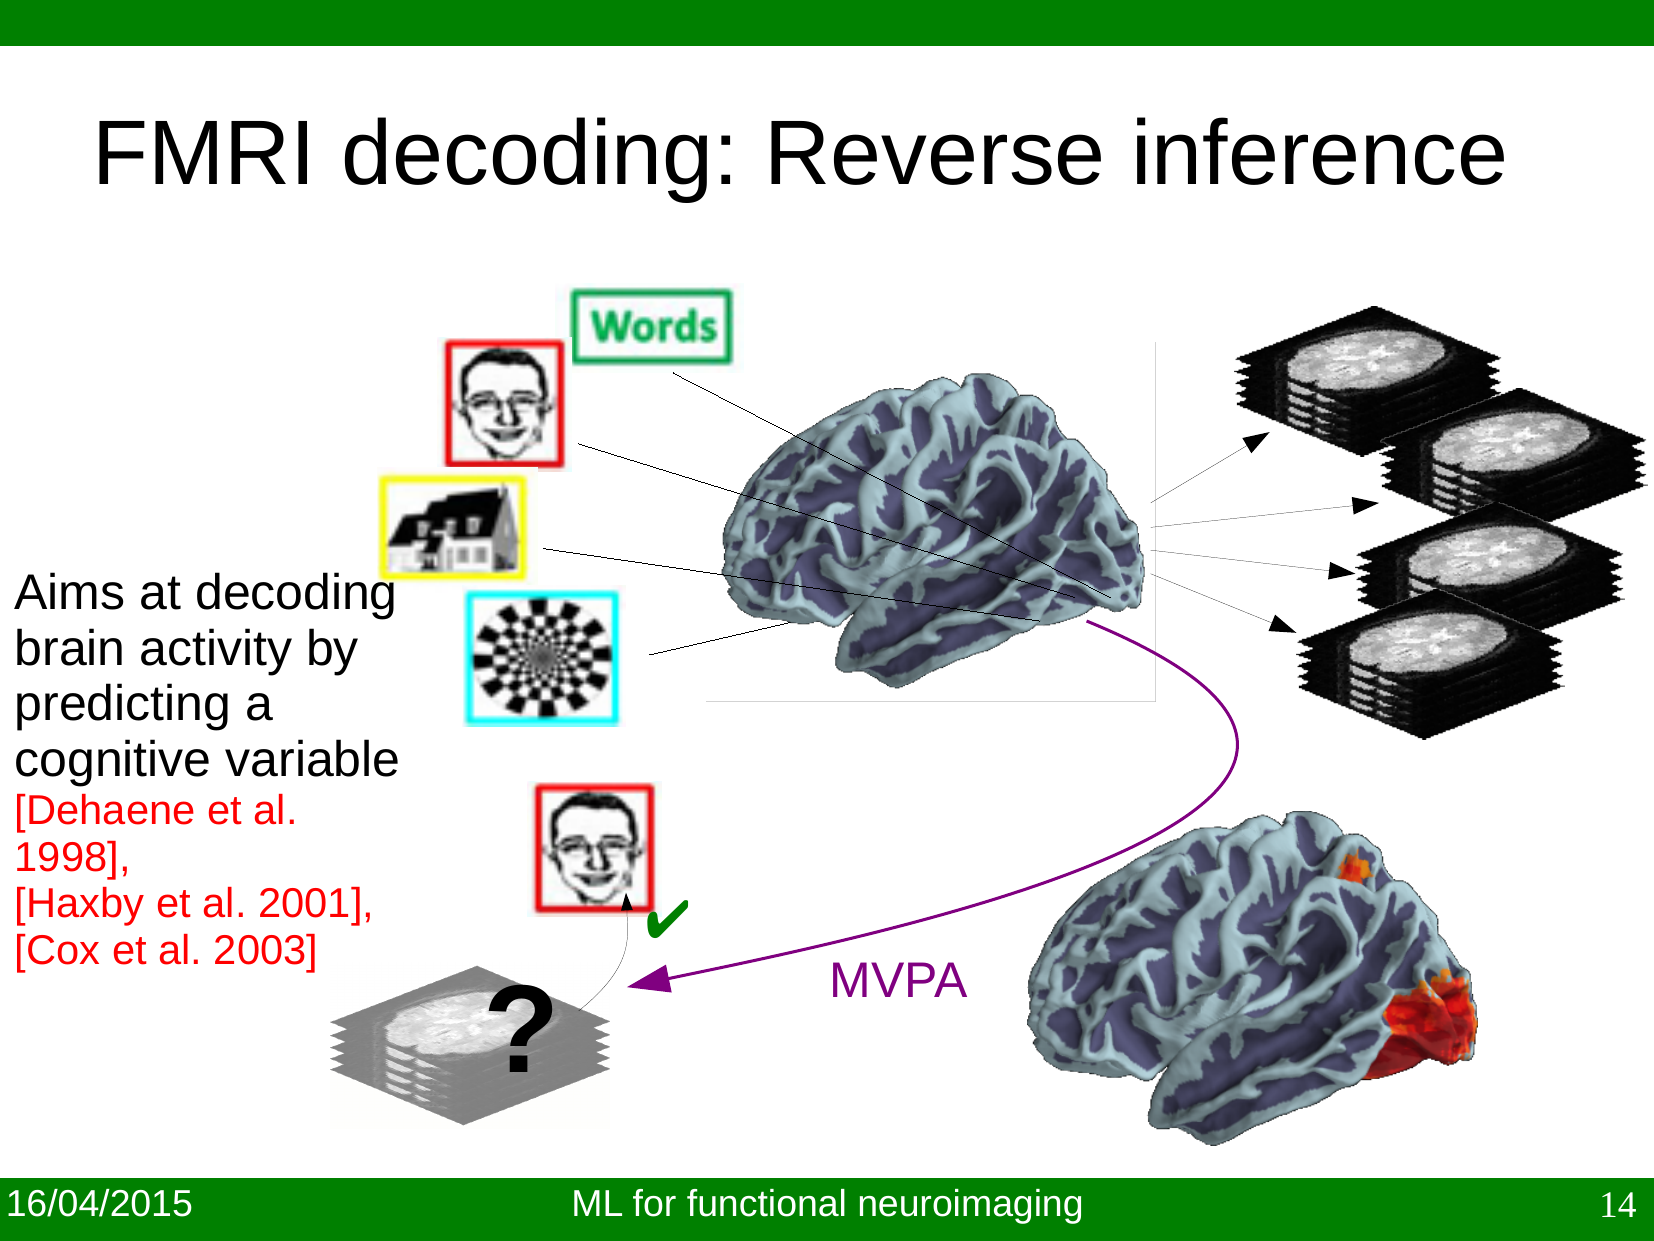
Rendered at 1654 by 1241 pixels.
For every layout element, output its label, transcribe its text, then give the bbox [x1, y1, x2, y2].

picture [1234, 306, 1648, 740]
text_box Aims at decoding brain activity by predicting a cognitive variable [Dehaene et al. 1998], [Haxby et al. 2001], [Cox et al. 2003] [0, 556, 418, 985]
text_box [631, 876, 715, 966]
picture [377, 283, 1157, 727]
picture [1027, 811, 1478, 1146]
text_box ? [318, 951, 638, 1129]
picture [1027, 811, 1189, 886]
text_box MVPA [814, 945, 983, 1017]
title FMRI decoding: Reverse inference [82, 49, 1571, 257]
picture [527, 781, 662, 917]
